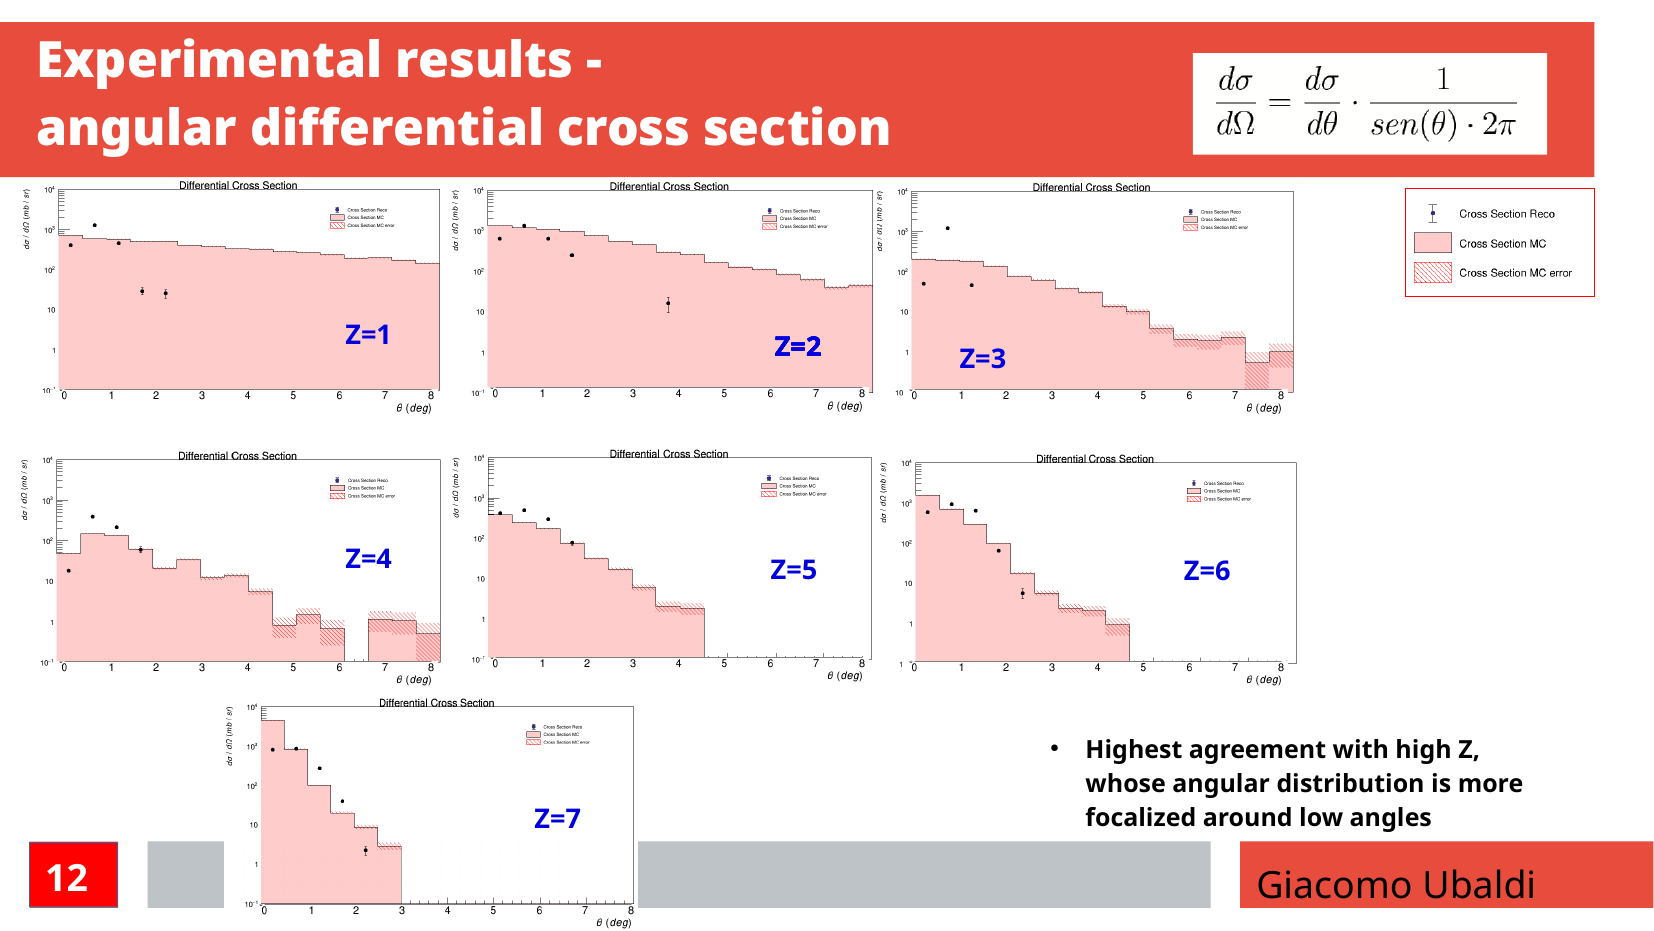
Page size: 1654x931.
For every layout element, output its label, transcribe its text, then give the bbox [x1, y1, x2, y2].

picture [1405, 188, 1595, 297]
text_box Highest agreement with high Z, whose angular distribution is more focalized around low angles [1035, 724, 1595, 827]
picture [16, 447, 1300, 693]
text_box Giacomo Ubaldi [1241, 850, 1568, 910]
text_box Z=6 [1169, 544, 1260, 591]
text_box Z=4 [330, 532, 422, 579]
picture [17, 179, 1300, 422]
text_box Z=3 [944, 331, 1036, 378]
picture [1216, 66, 1517, 142]
text_box Z=1 [330, 308, 422, 355]
title Experimental results - angular differential cross section [36, 49, 1572, 161]
picture [224, 696, 638, 931]
text_box Z=7 [519, 792, 611, 839]
text_box [29, 842, 118, 907]
text_box Z=5 [755, 543, 847, 591]
text_box Z=2 [760, 320, 851, 367]
text_box 12 [30, 844, 113, 903]
